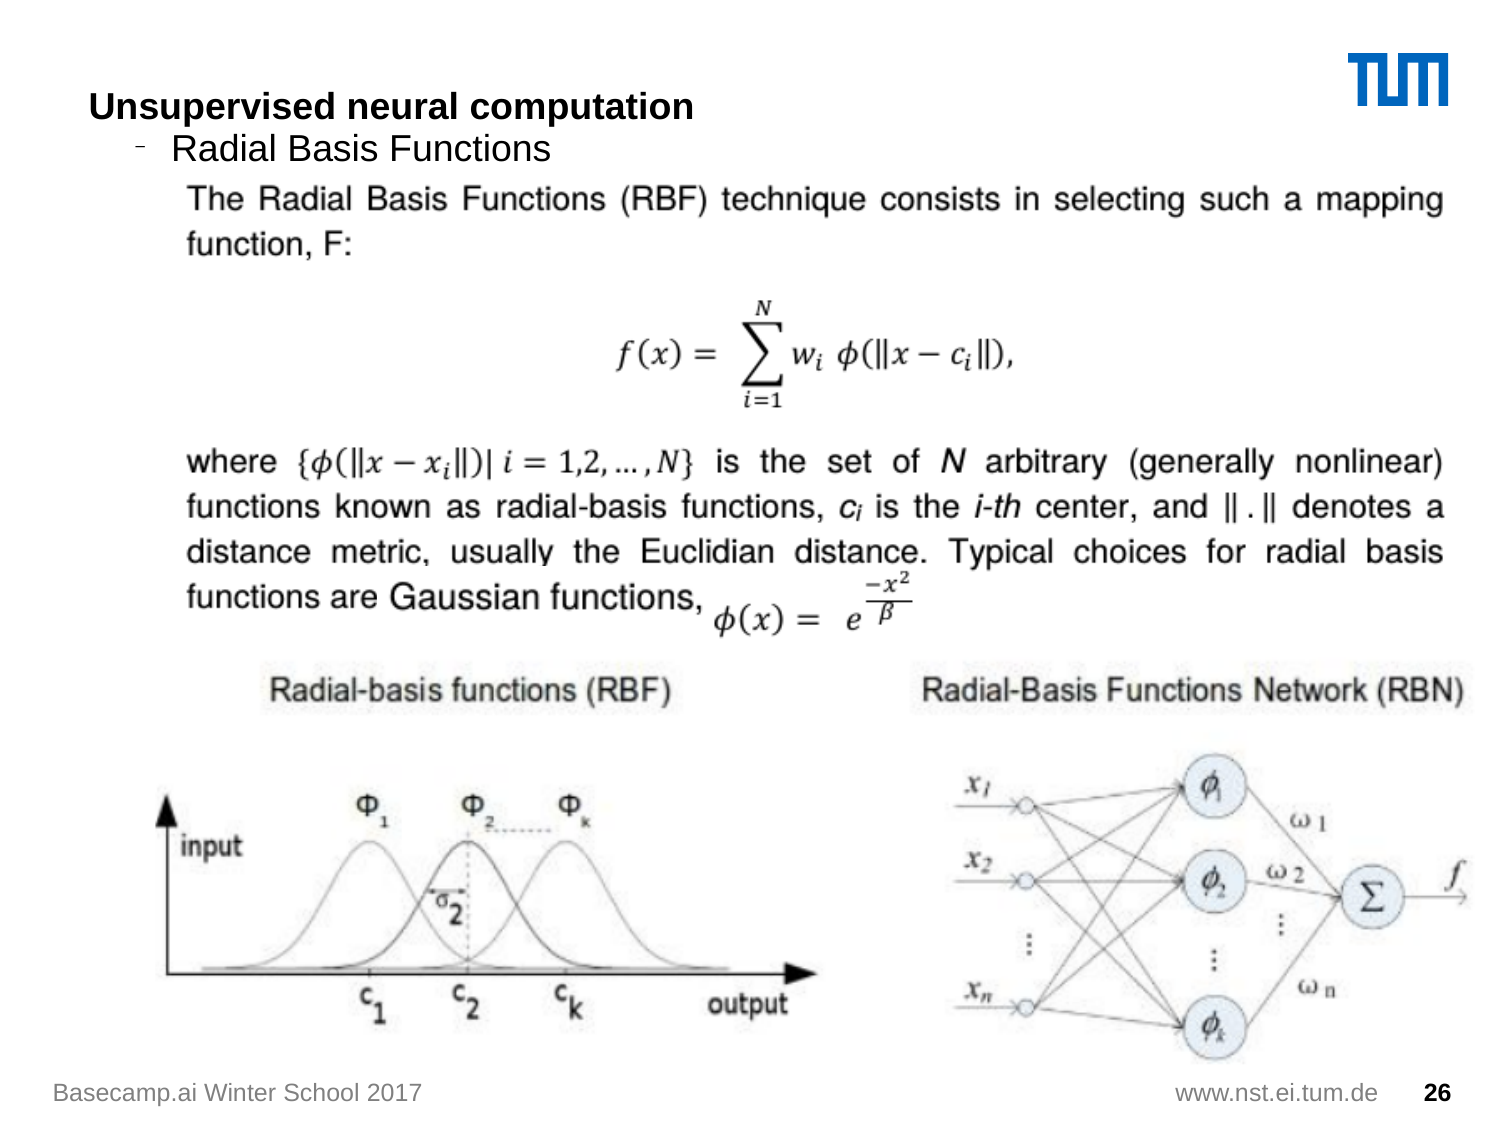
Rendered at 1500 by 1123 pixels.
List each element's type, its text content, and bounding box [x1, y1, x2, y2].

text_box Unsupervised neural computation Radial Basis Functions [73, 77, 733, 343]
picture [147, 177, 1500, 1075]
